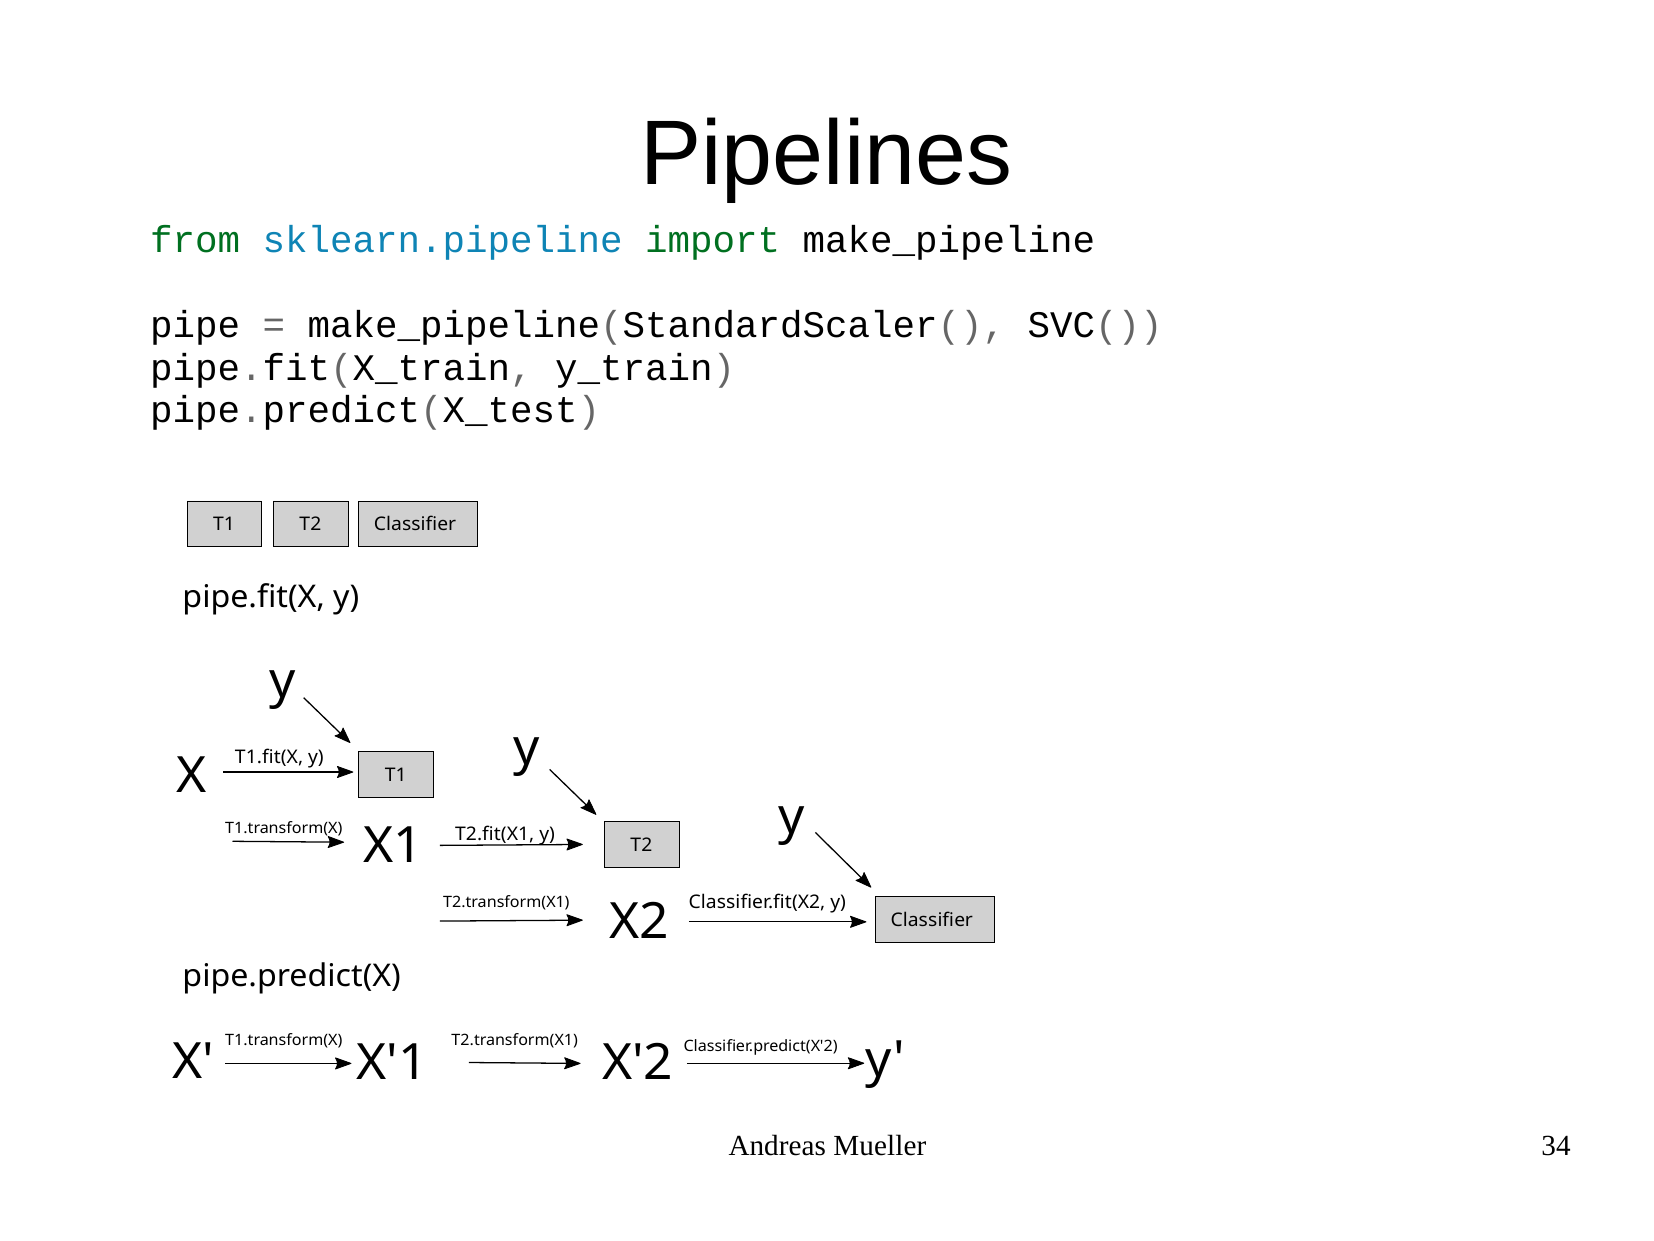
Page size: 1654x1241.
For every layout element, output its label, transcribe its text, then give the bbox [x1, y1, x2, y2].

title Pipelines [82, 49, 1571, 257]
picture [163, 465, 1006, 1097]
text_box from sklearn.pipeline import make_pipeline pipe = make_pipeline(StandardScaler(), SVC()) pipe.fit(X_train, y_train) pipe.predict(X_test) [150, 221, 1539, 436]
